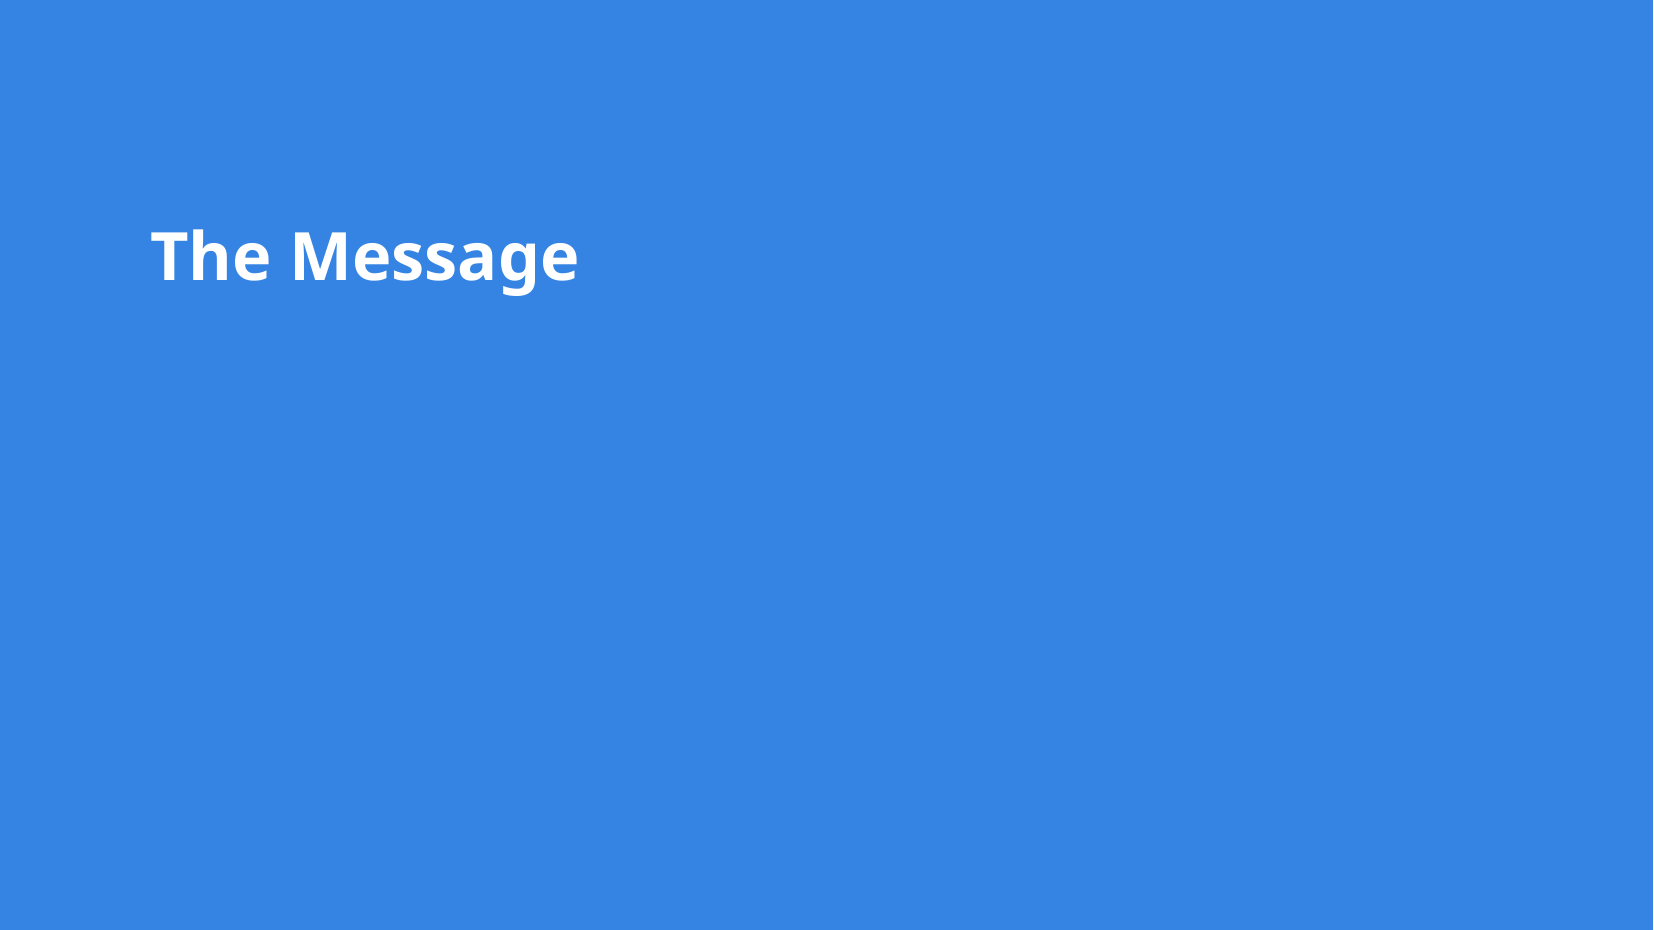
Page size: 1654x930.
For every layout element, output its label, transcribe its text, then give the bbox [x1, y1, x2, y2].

title The Message [150, 144, 1501, 301]
